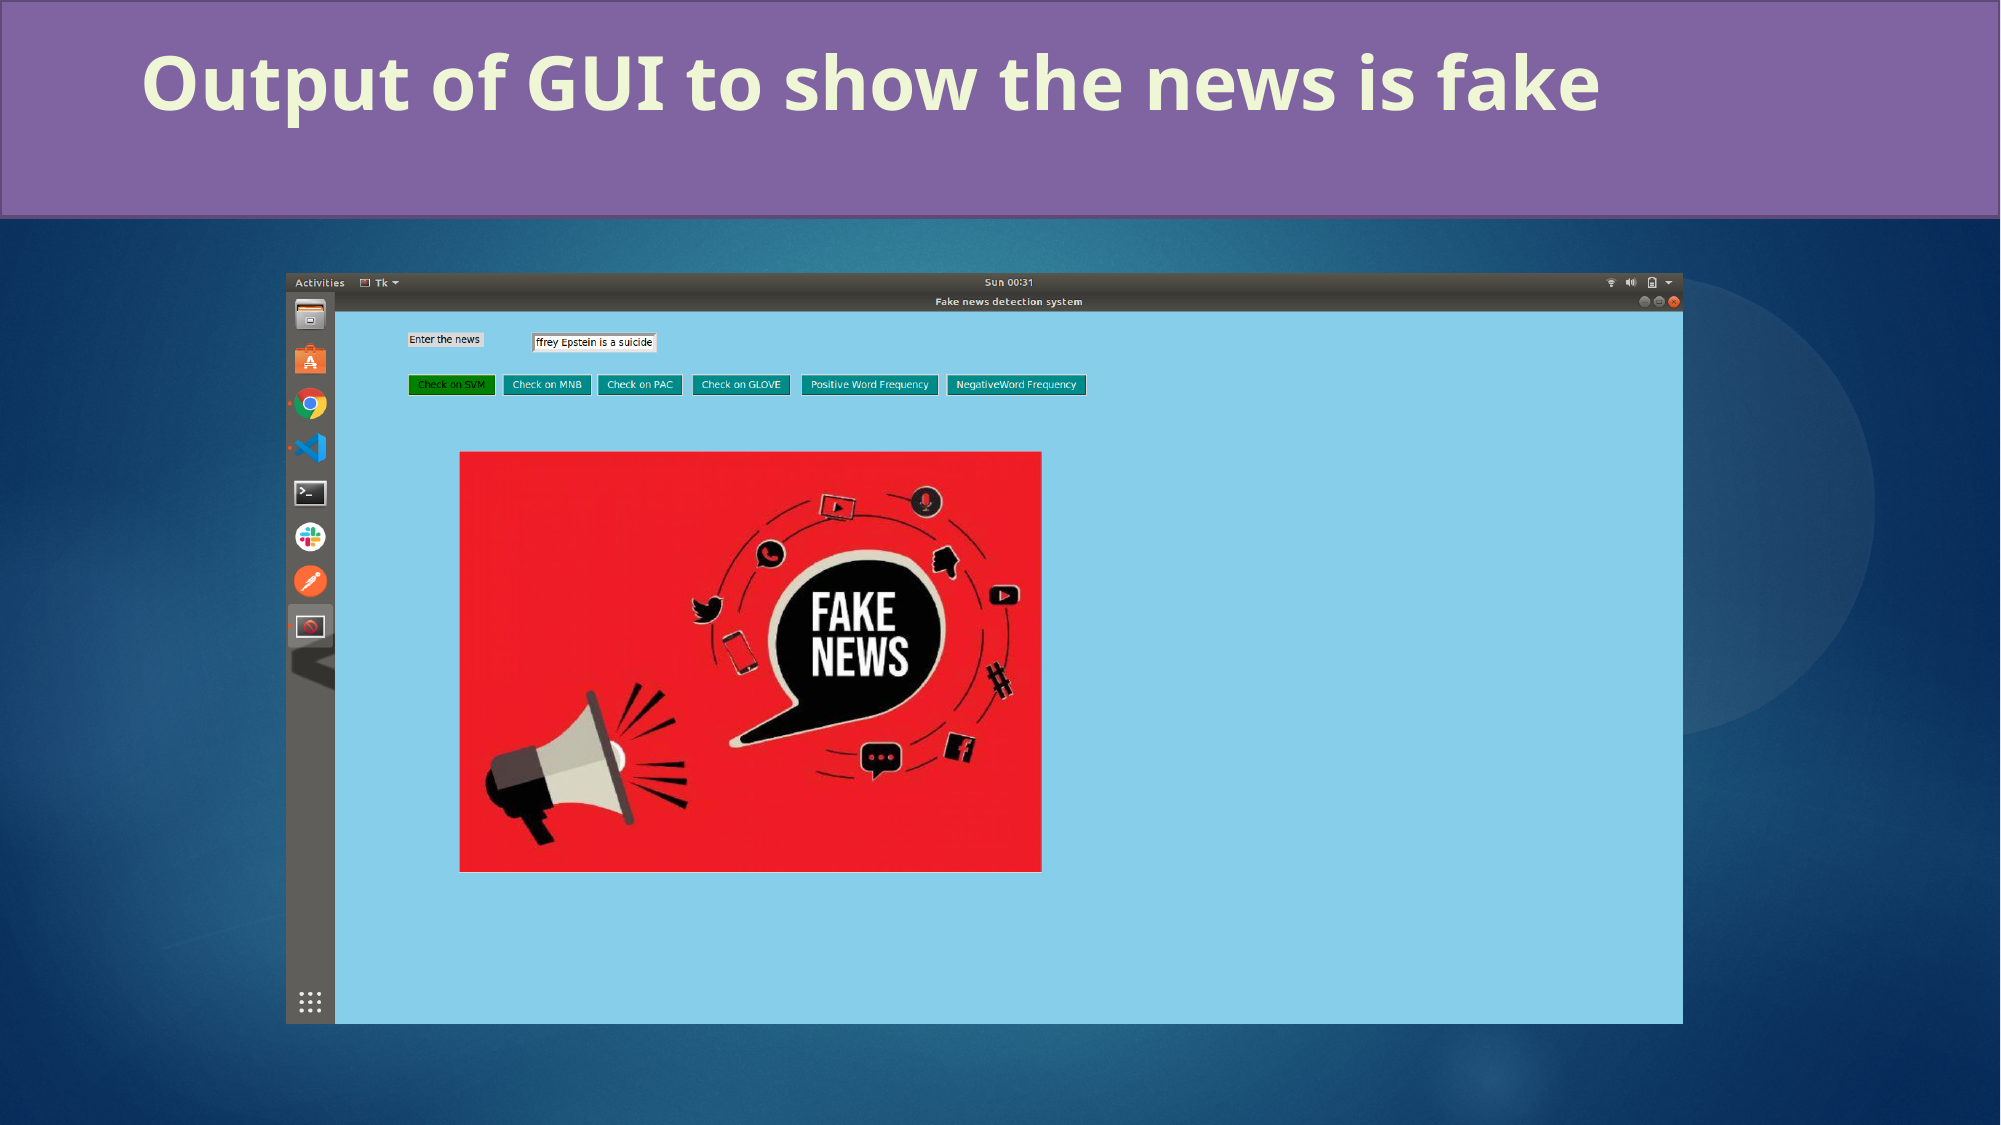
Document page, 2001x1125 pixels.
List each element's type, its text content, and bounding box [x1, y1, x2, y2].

text_box Output of GUI to show the news is fake [24, 28, 1720, 244]
text_box [0, 0, 2000, 217]
picture [0, 0, 2001, 1125]
